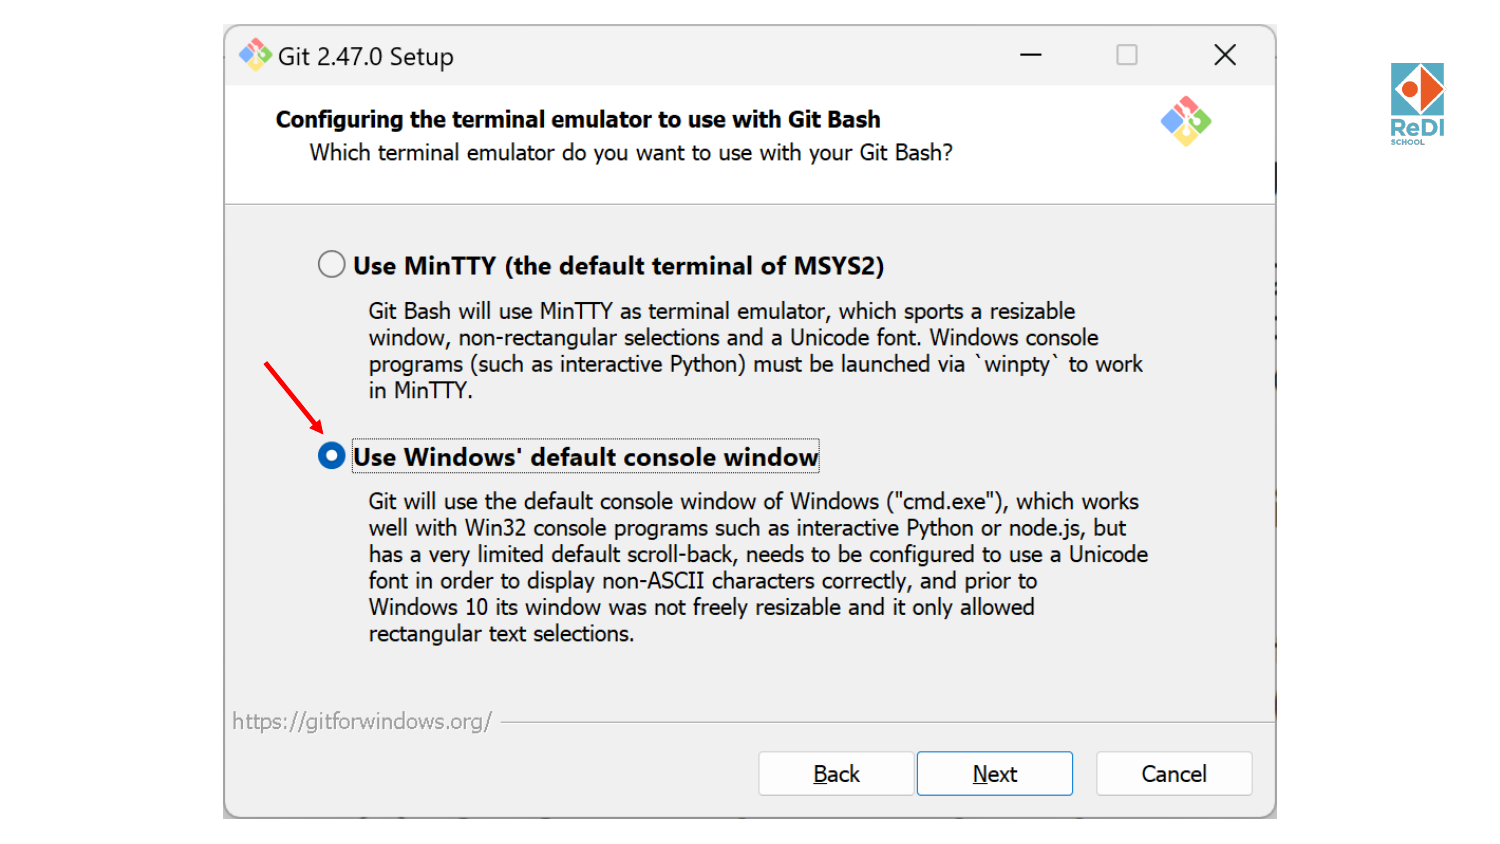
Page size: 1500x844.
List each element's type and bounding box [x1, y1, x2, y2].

picture [1391, 63, 1447, 145]
picture [223, 24, 1277, 819]
